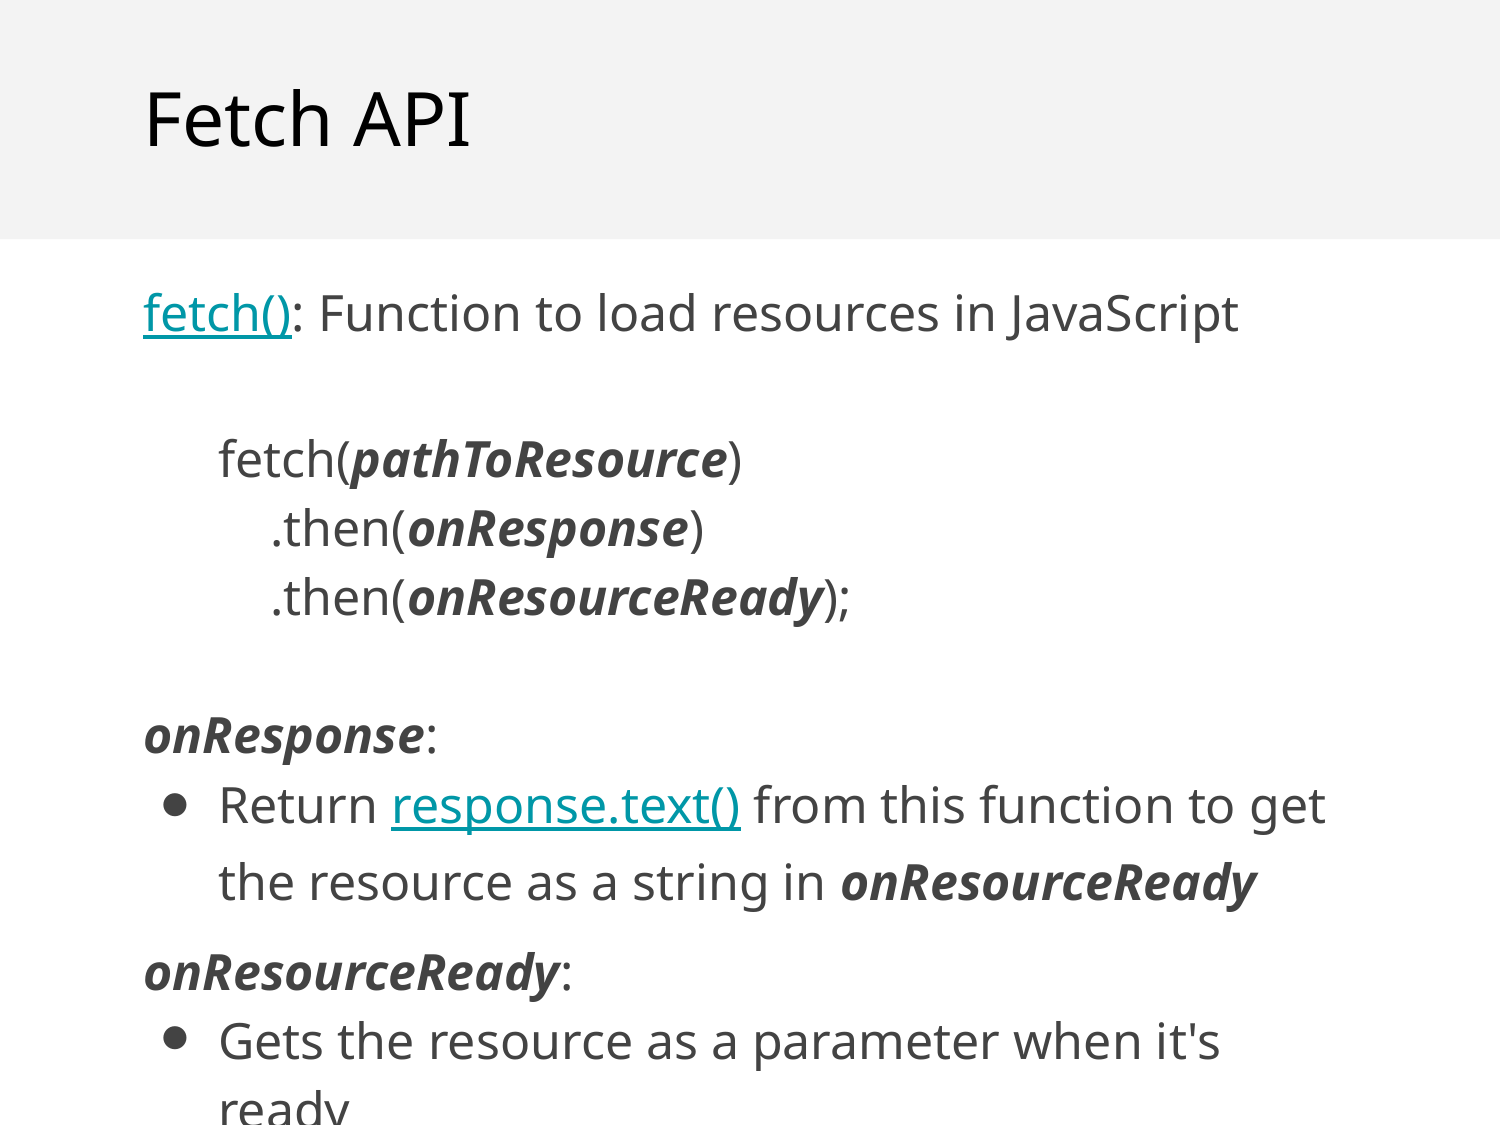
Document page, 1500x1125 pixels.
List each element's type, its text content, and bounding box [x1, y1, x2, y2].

list fetch(): Function to load resources in JavaScript fetch(pathToResource) .then(onResponse) .then(onResourceReady); onResponse: Return response.text() from this function to get the resource as a string in onResourceReady onResourceReady: Gets the resource as a parameter when it's ready [128, 255, 1372, 1074]
title Fetch API [128, 56, 1372, 183]
